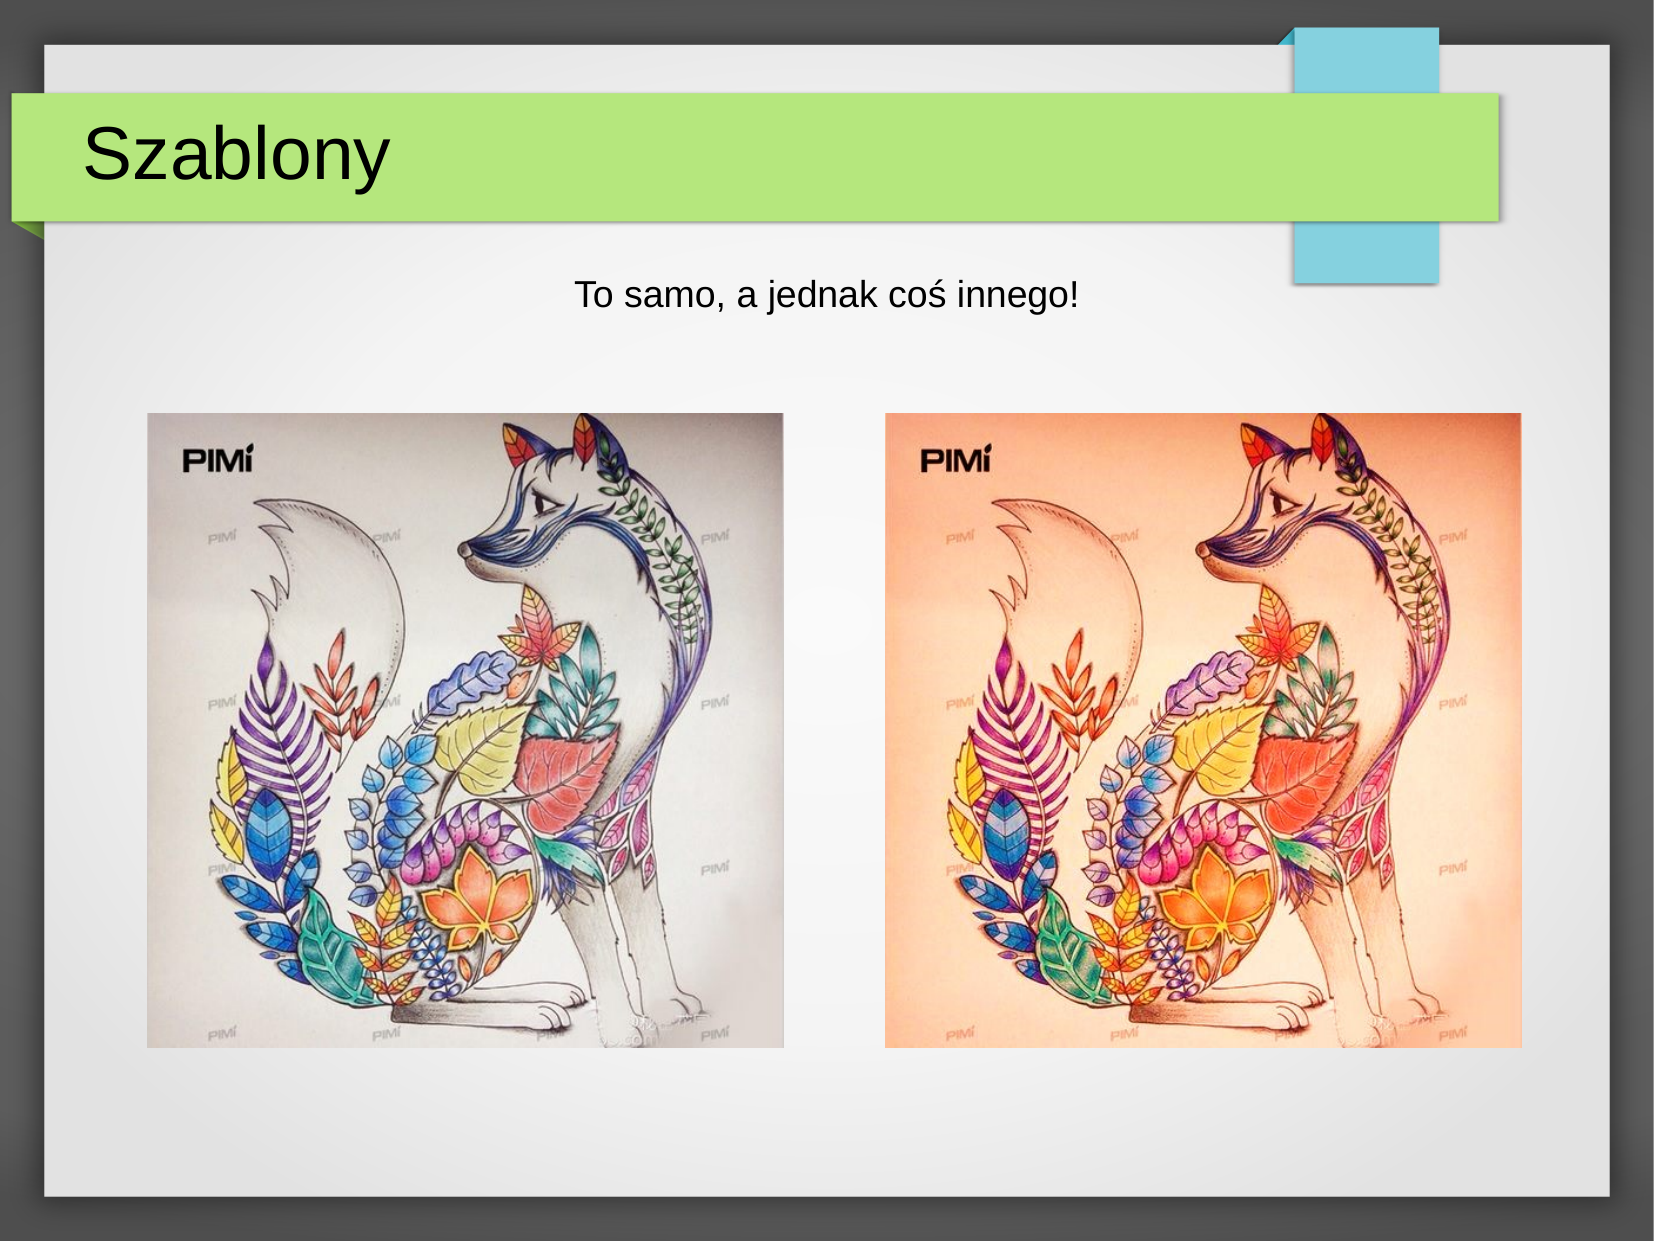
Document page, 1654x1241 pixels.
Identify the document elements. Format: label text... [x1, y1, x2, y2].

title Szablony [82, 94, 1264, 213]
text_box To samo, a jednak coś innego! [559, 265, 1095, 323]
picture [0, 0, 1654, 1241]
